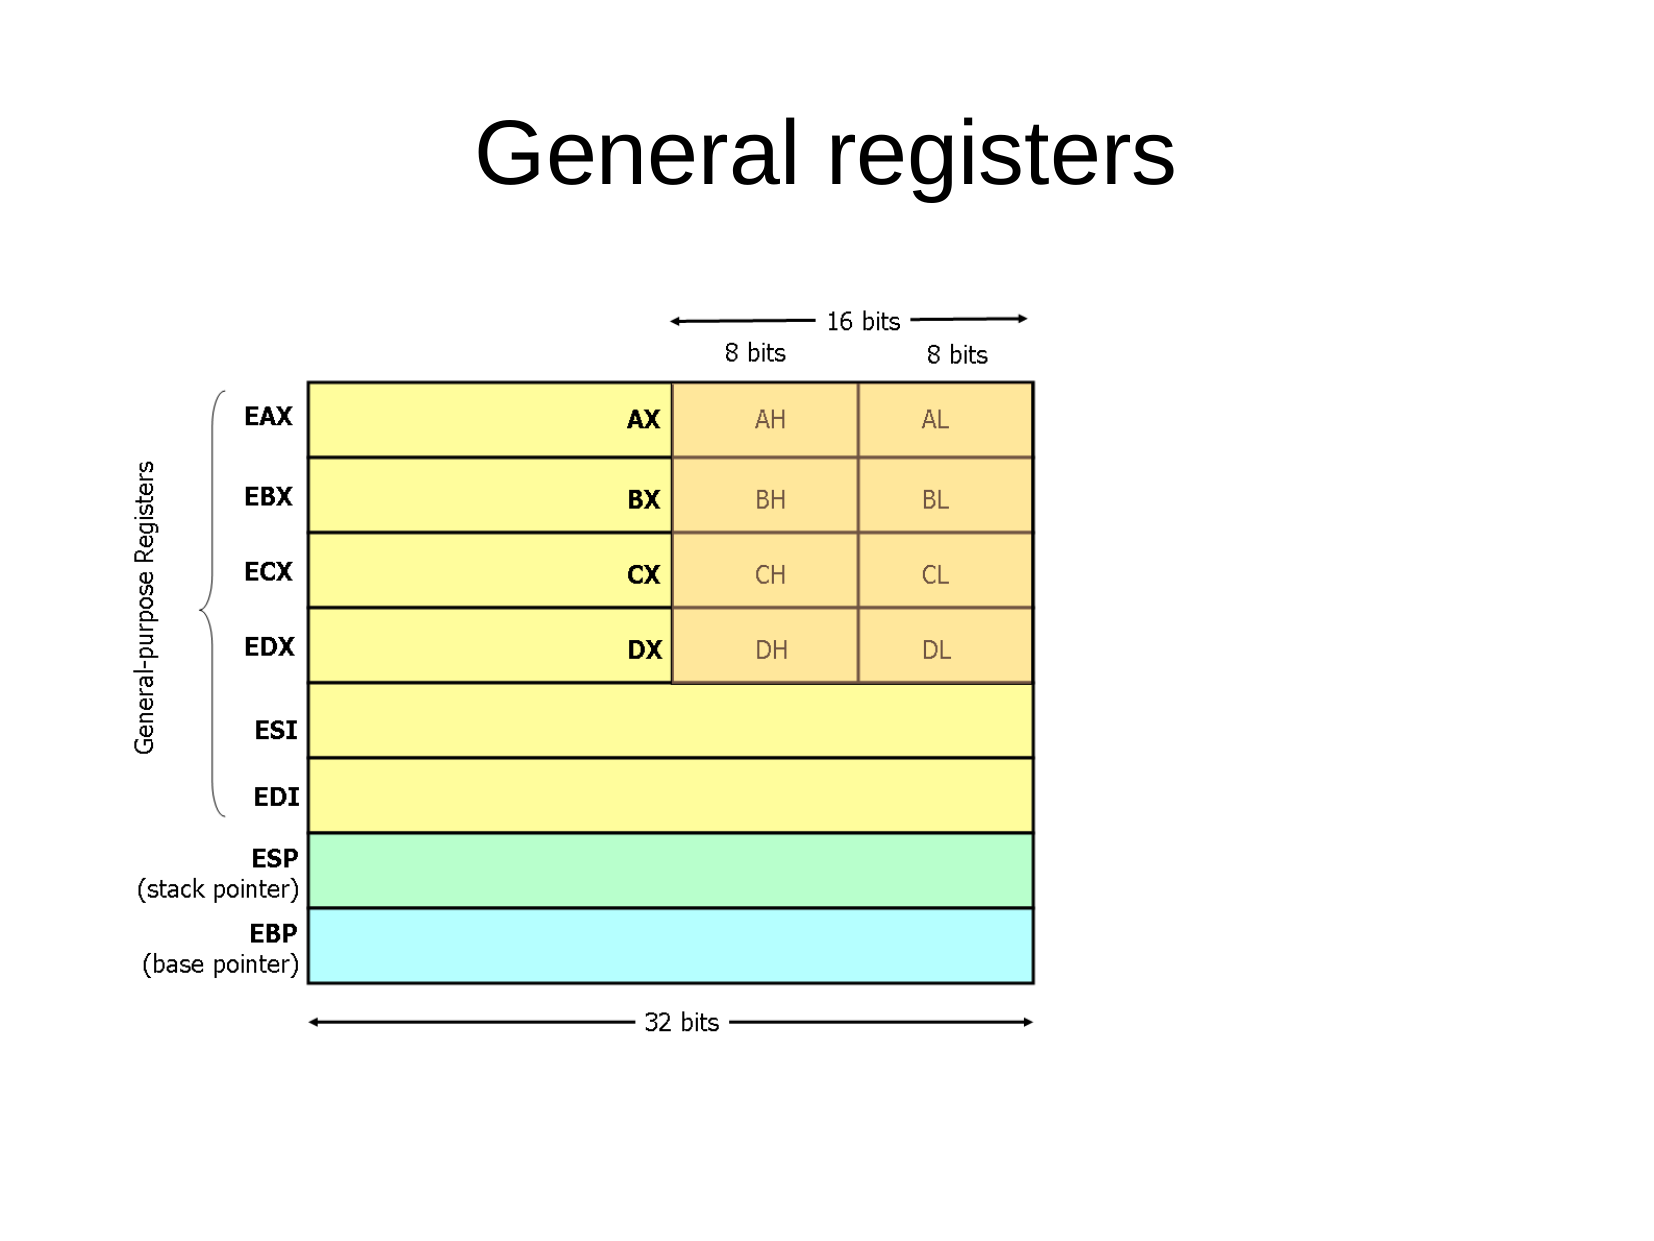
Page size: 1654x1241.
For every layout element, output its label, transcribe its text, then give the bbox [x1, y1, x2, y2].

title General registers [82, 49, 1571, 257]
picture [75, 299, 1075, 1050]
